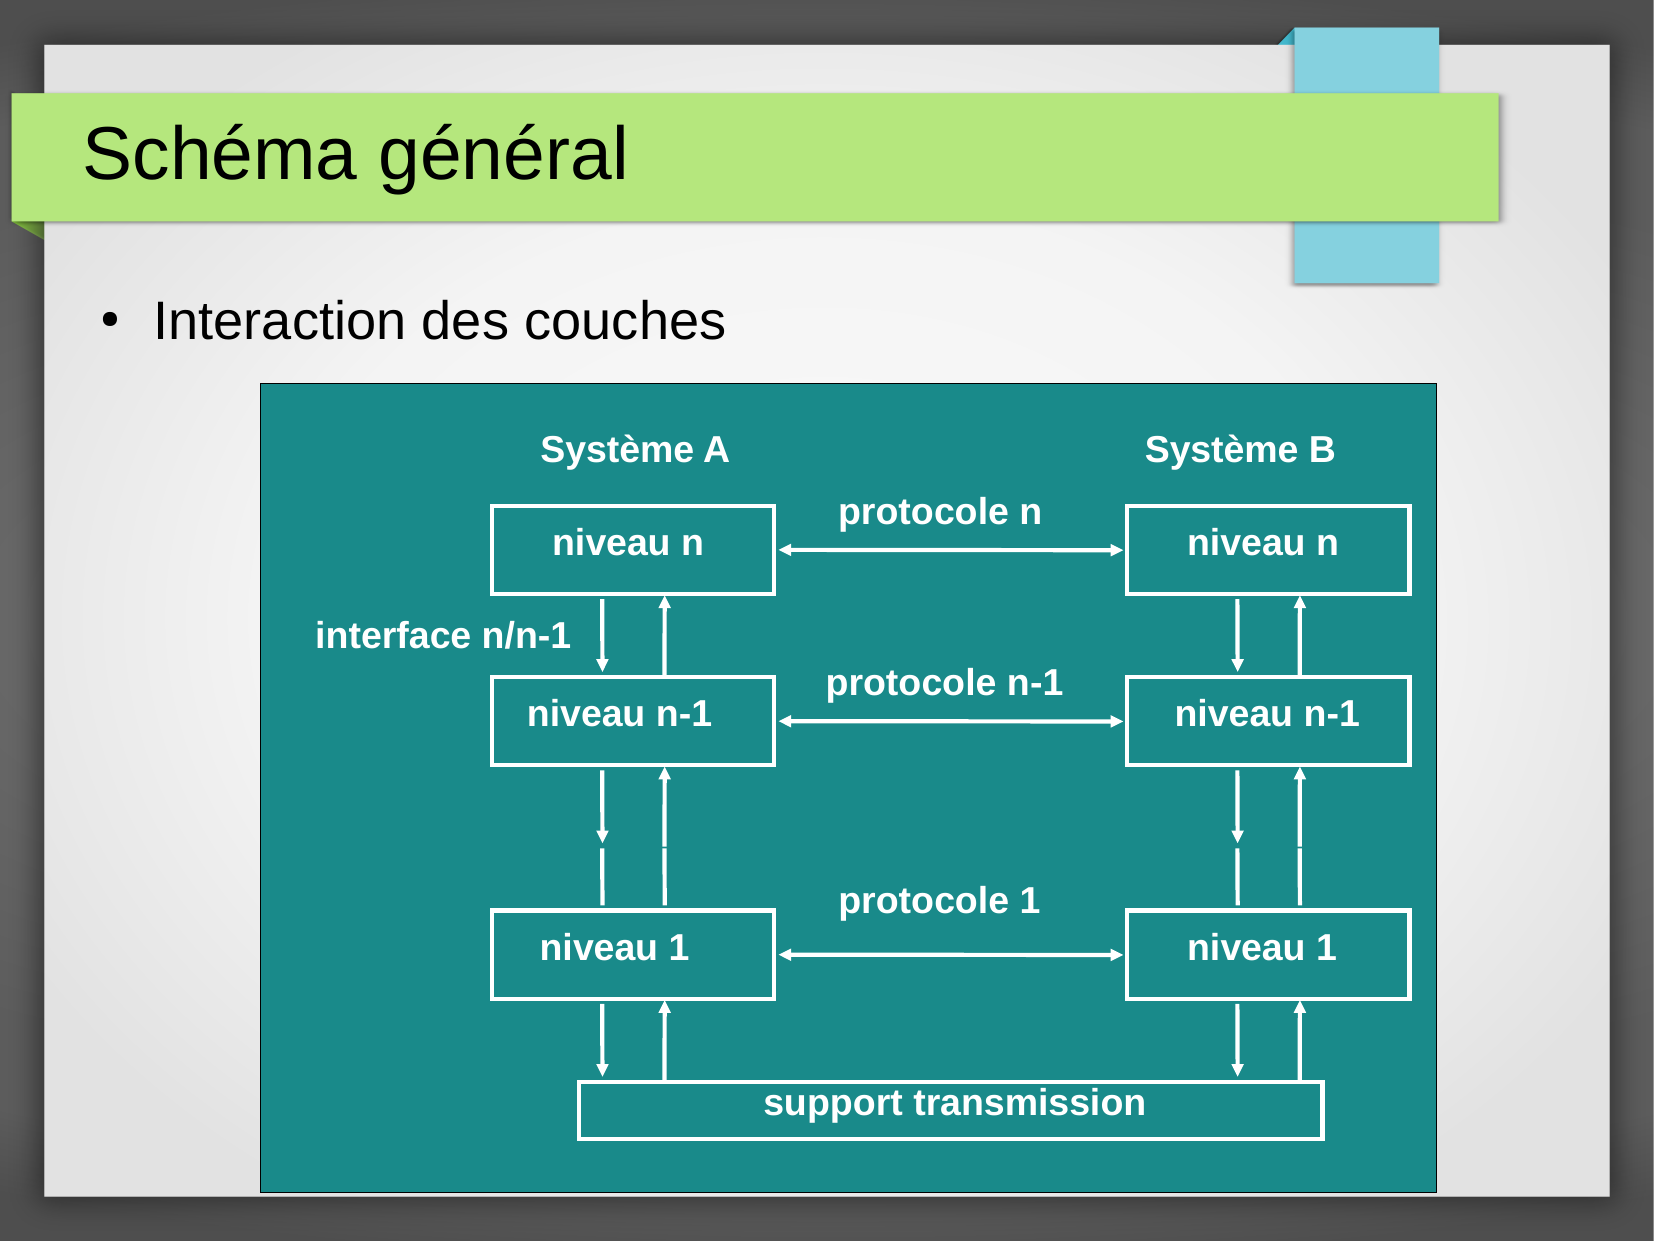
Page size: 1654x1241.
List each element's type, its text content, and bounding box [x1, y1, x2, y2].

text_box niveau n-1 [1159, 685, 1376, 743]
text_box niveau 1 [1172, 919, 1353, 976]
title Schéma général [82, 94, 1264, 213]
text_box niveau n-1 [512, 685, 728, 743]
text_box support transmission [748, 1074, 1162, 1132]
text_box niveau n [537, 514, 720, 571]
text_box [260, 383, 1437, 1193]
picture [0, 0, 1654, 1241]
text_box niveau n [1172, 514, 1355, 571]
text_box niveau 1 [524, 919, 705, 976]
text_box protocole n [823, 483, 1058, 540]
text_box interface n/n-1 [300, 607, 587, 665]
text_box protocole n-1 [810, 654, 1079, 711]
text_box Système B [1129, 420, 1352, 478]
list Interaction des couches [82, 290, 1571, 1010]
text_box Système A [525, 420, 746, 478]
text_box protocole 1 [823, 872, 1056, 929]
